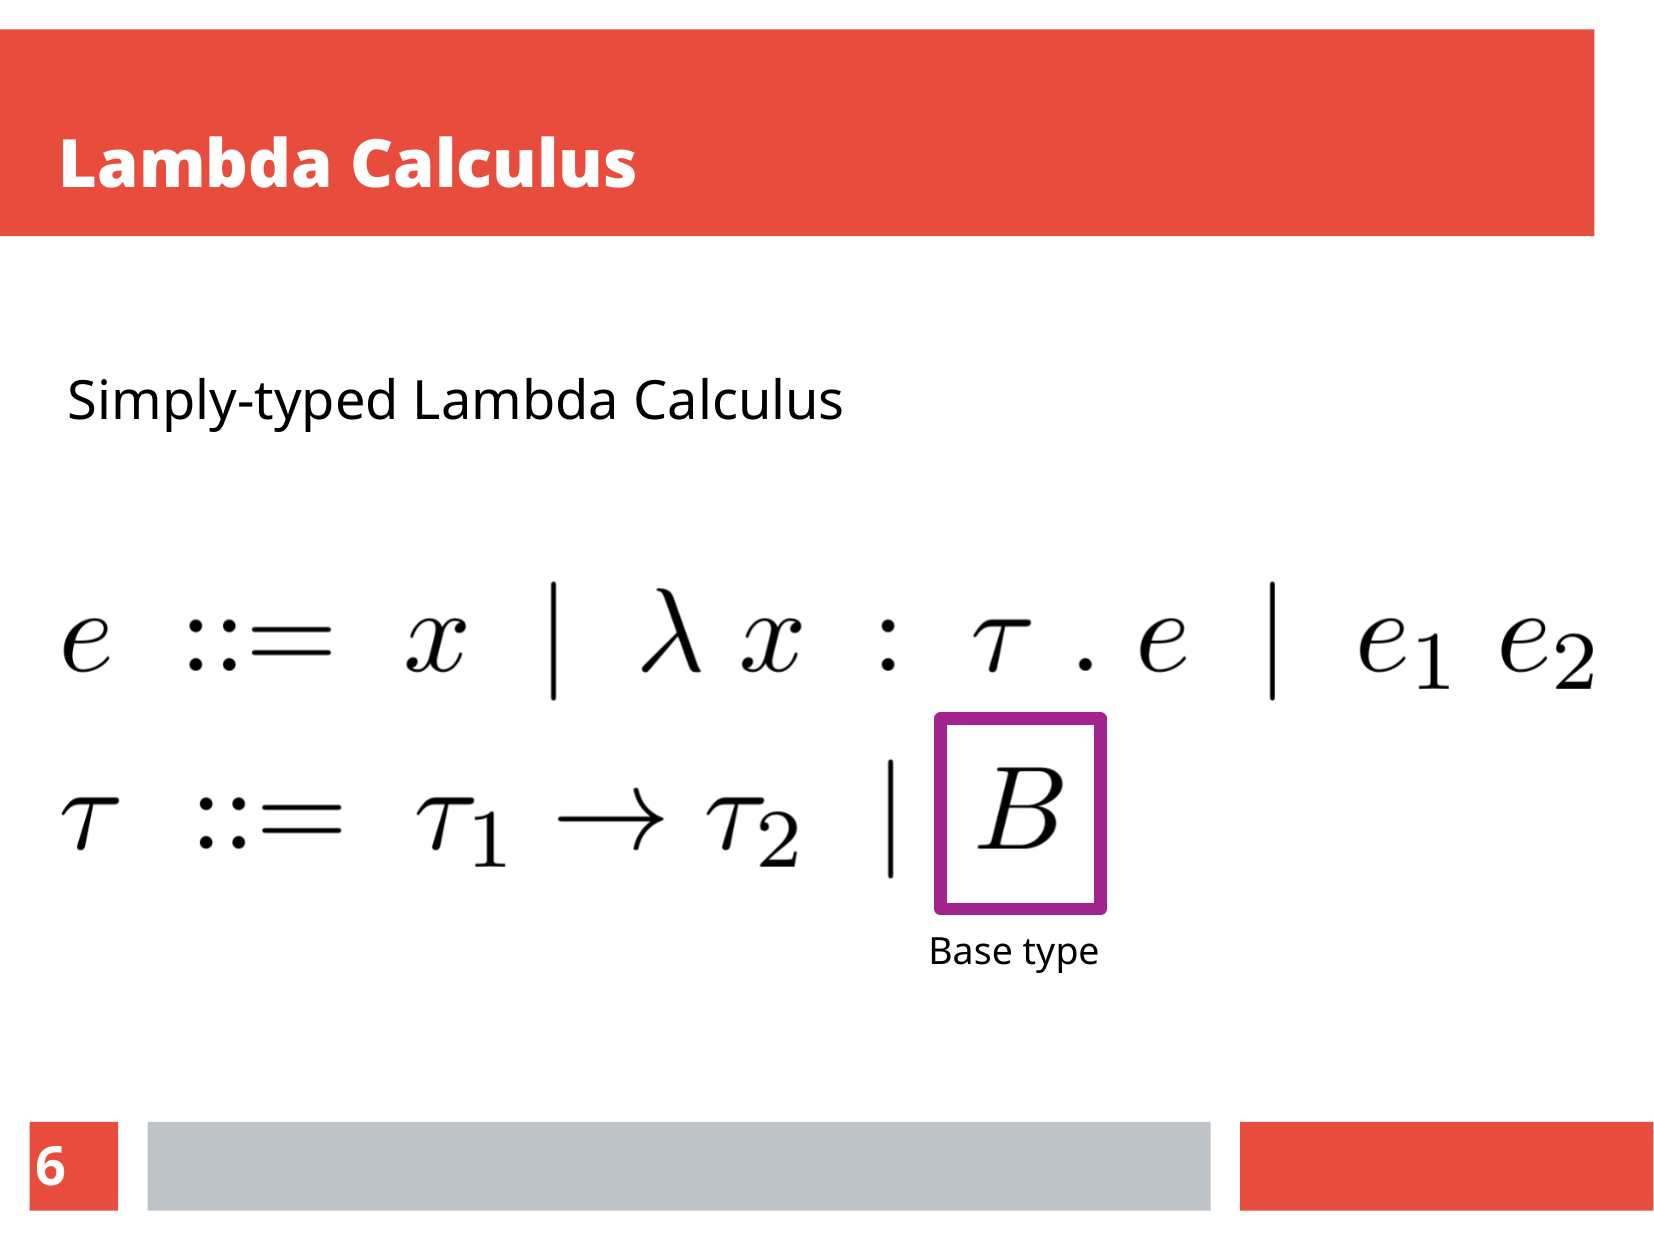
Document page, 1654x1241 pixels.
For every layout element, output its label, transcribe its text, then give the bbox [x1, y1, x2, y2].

text_box Simply-typed Lambda Calculus [53, 354, 923, 433]
text_box Base type [913, 917, 1206, 976]
text_box 6 [20, 1119, 254, 1210]
picture [0, 522, 1654, 939]
title Lambda Calculus [59, 58, 1595, 207]
